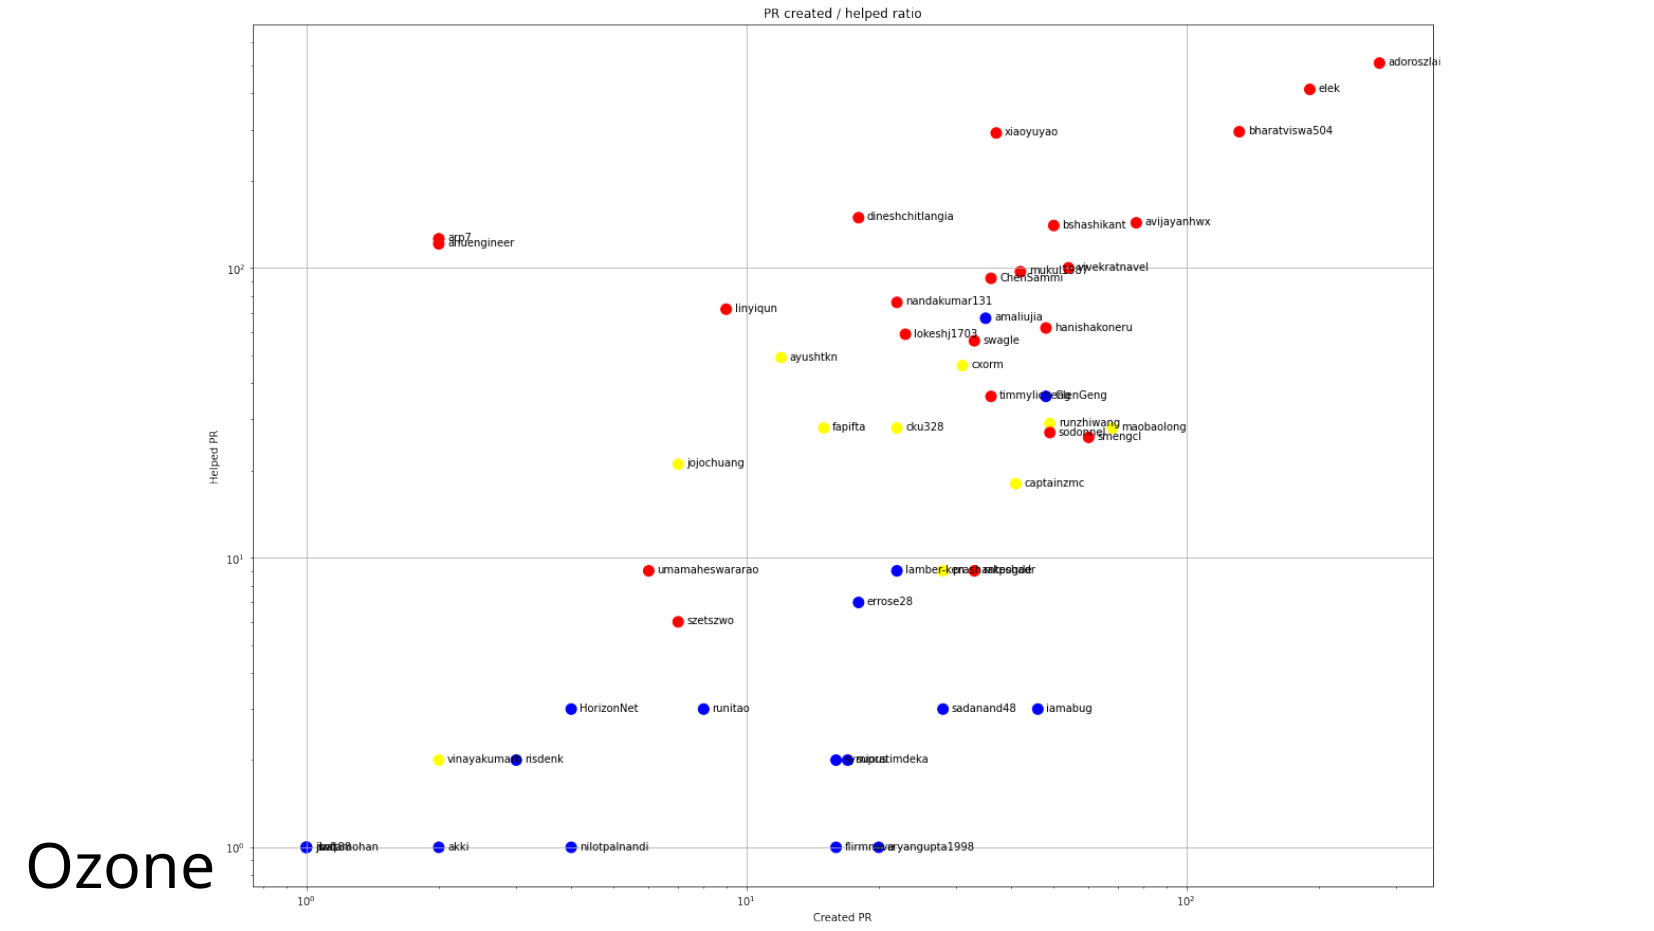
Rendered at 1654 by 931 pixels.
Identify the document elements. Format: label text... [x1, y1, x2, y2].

list Ozone [25, 821, 203, 907]
picture [203, 0, 1449, 931]
